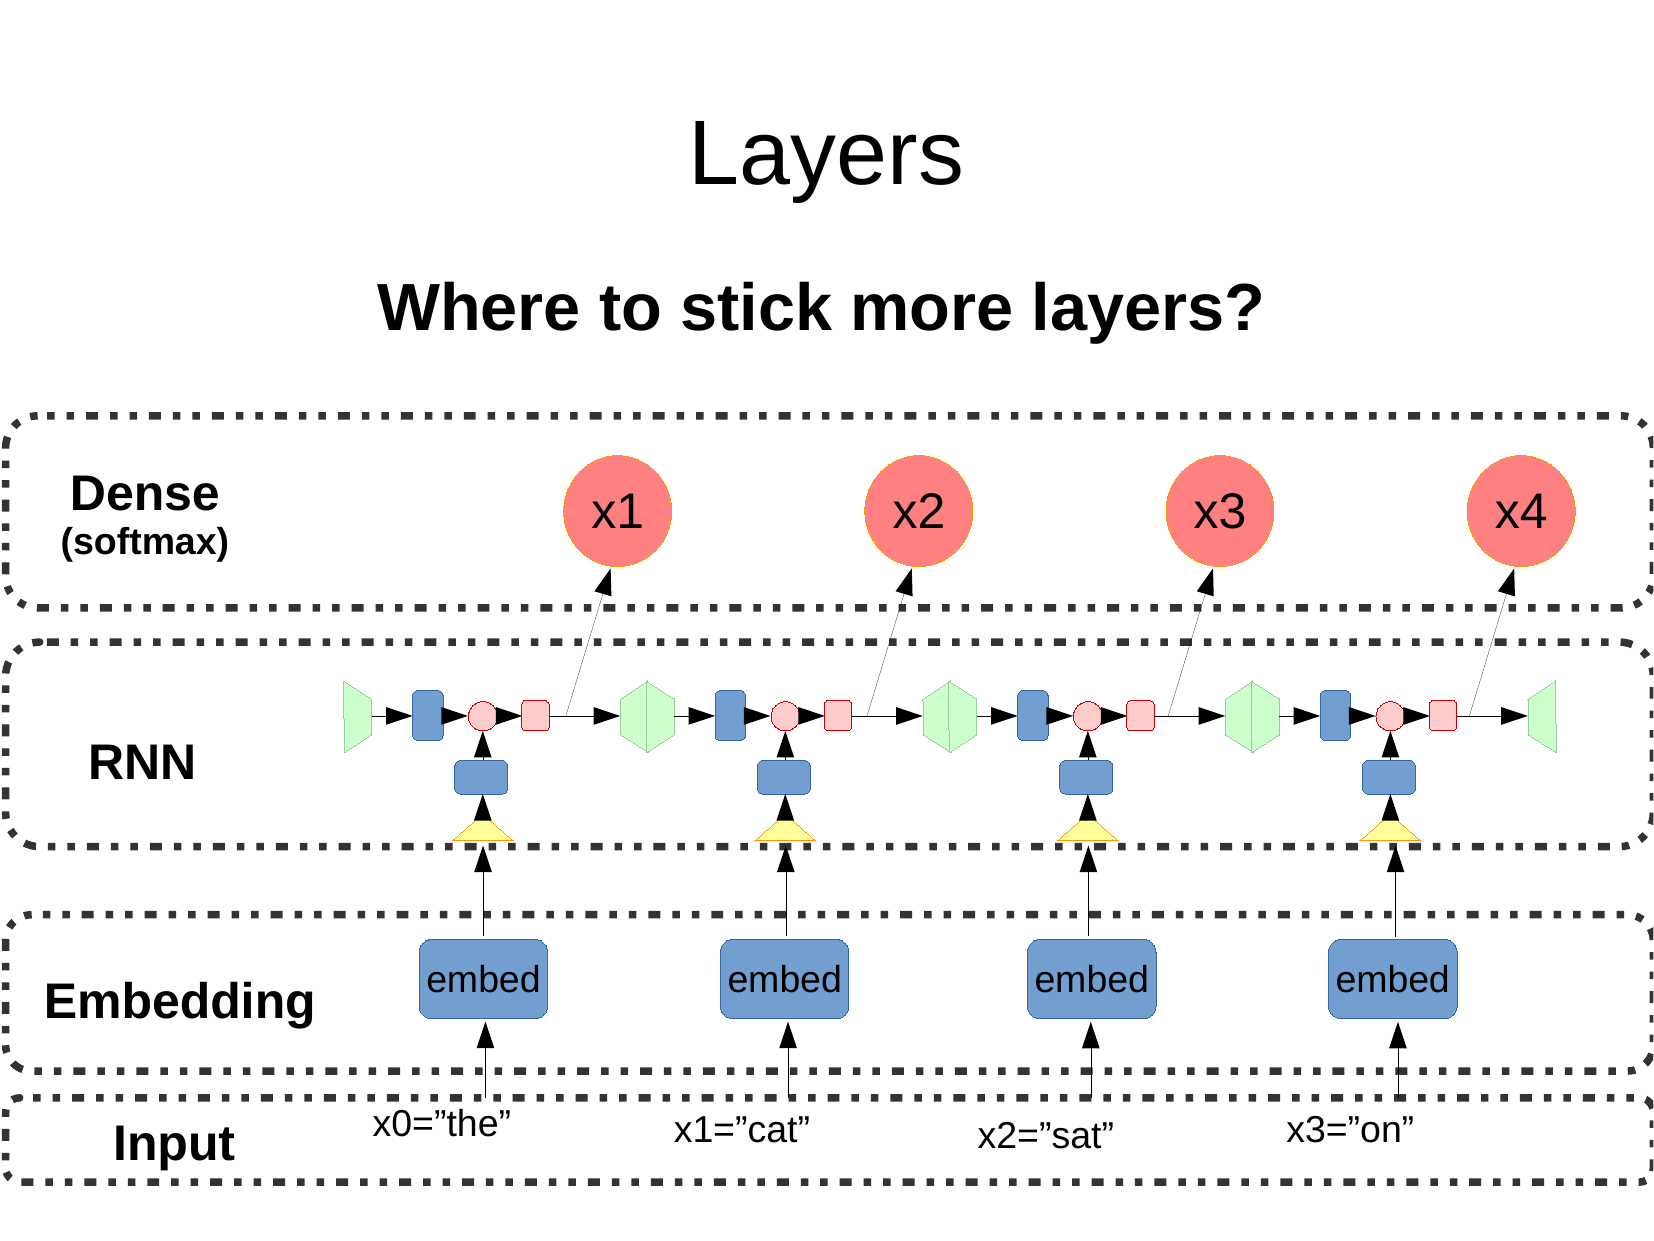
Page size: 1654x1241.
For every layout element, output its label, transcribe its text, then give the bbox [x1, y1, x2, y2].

text_box [5, 1097, 1654, 1183]
title Layers [82, 49, 1571, 257]
text_box embed [1328, 939, 1458, 1019]
text_box x2 [864, 455, 973, 567]
text_box x4 [1467, 455, 1576, 567]
text_box x3=”on” [1271, 1101, 1485, 1159]
text_box [5, 415, 1654, 608]
text_box x2=”sat” [963, 1107, 1190, 1165]
text_box embed [1027, 939, 1157, 1019]
text_box x1=”cat” [659, 1101, 869, 1159]
text_box x0=”the” [357, 1095, 568, 1152]
text_box Where to stick more layers? [290, 256, 1353, 359]
text_box Dense (softmax) [45, 457, 244, 571]
text_box embed [419, 939, 548, 1019]
text_box RNN [42, 727, 242, 841]
text_box x3 [1166, 455, 1274, 567]
text_box embed [720, 939, 849, 1019]
text_box [5, 642, 1654, 847]
text_box Embedding [22, 966, 339, 1080]
text_box x1 [563, 455, 672, 567]
text_box Input [23, 1107, 326, 1180]
text_box [5, 914, 1654, 1072]
